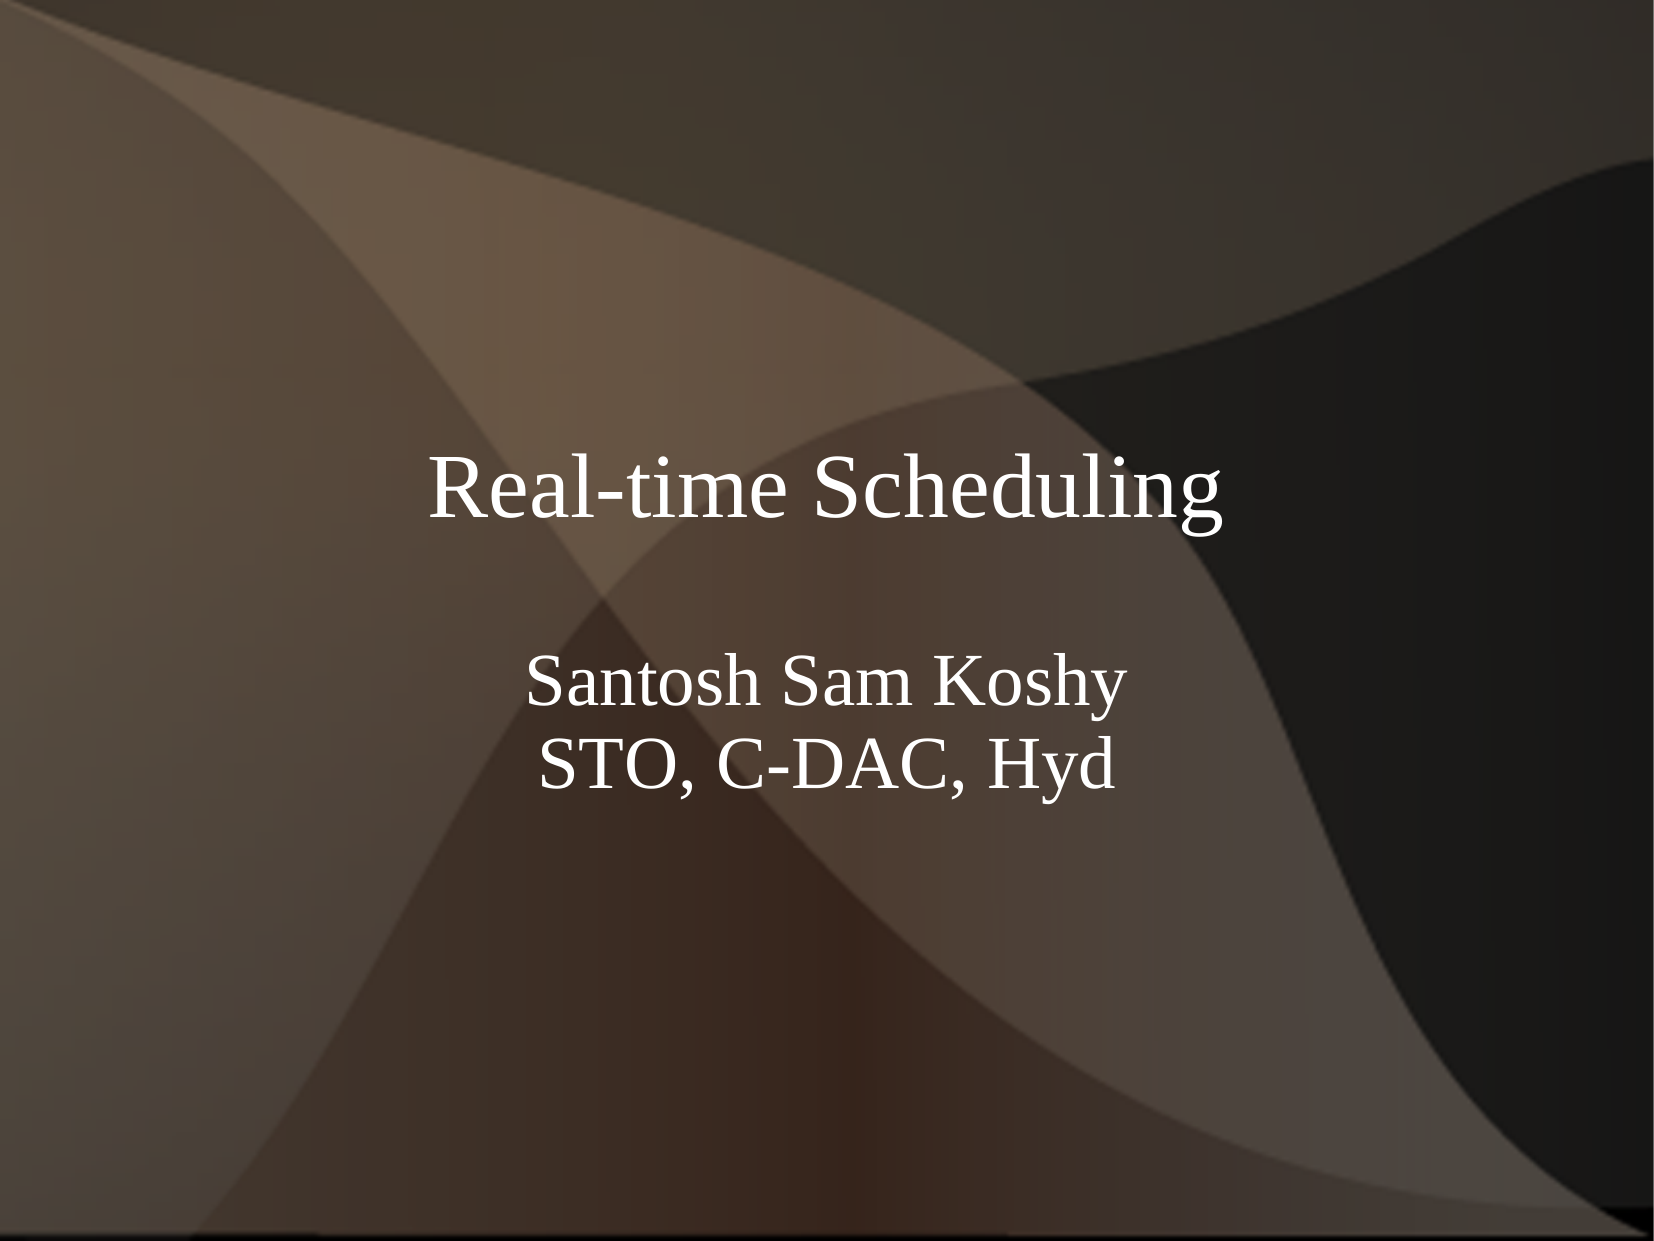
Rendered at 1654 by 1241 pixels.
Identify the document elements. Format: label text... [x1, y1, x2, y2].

picture [0, 0, 1654, 1241]
subtitle Real-time Scheduling Santosh Sam Koshy STO, C-DAC, Hyd [82, 90, 1571, 1151]
